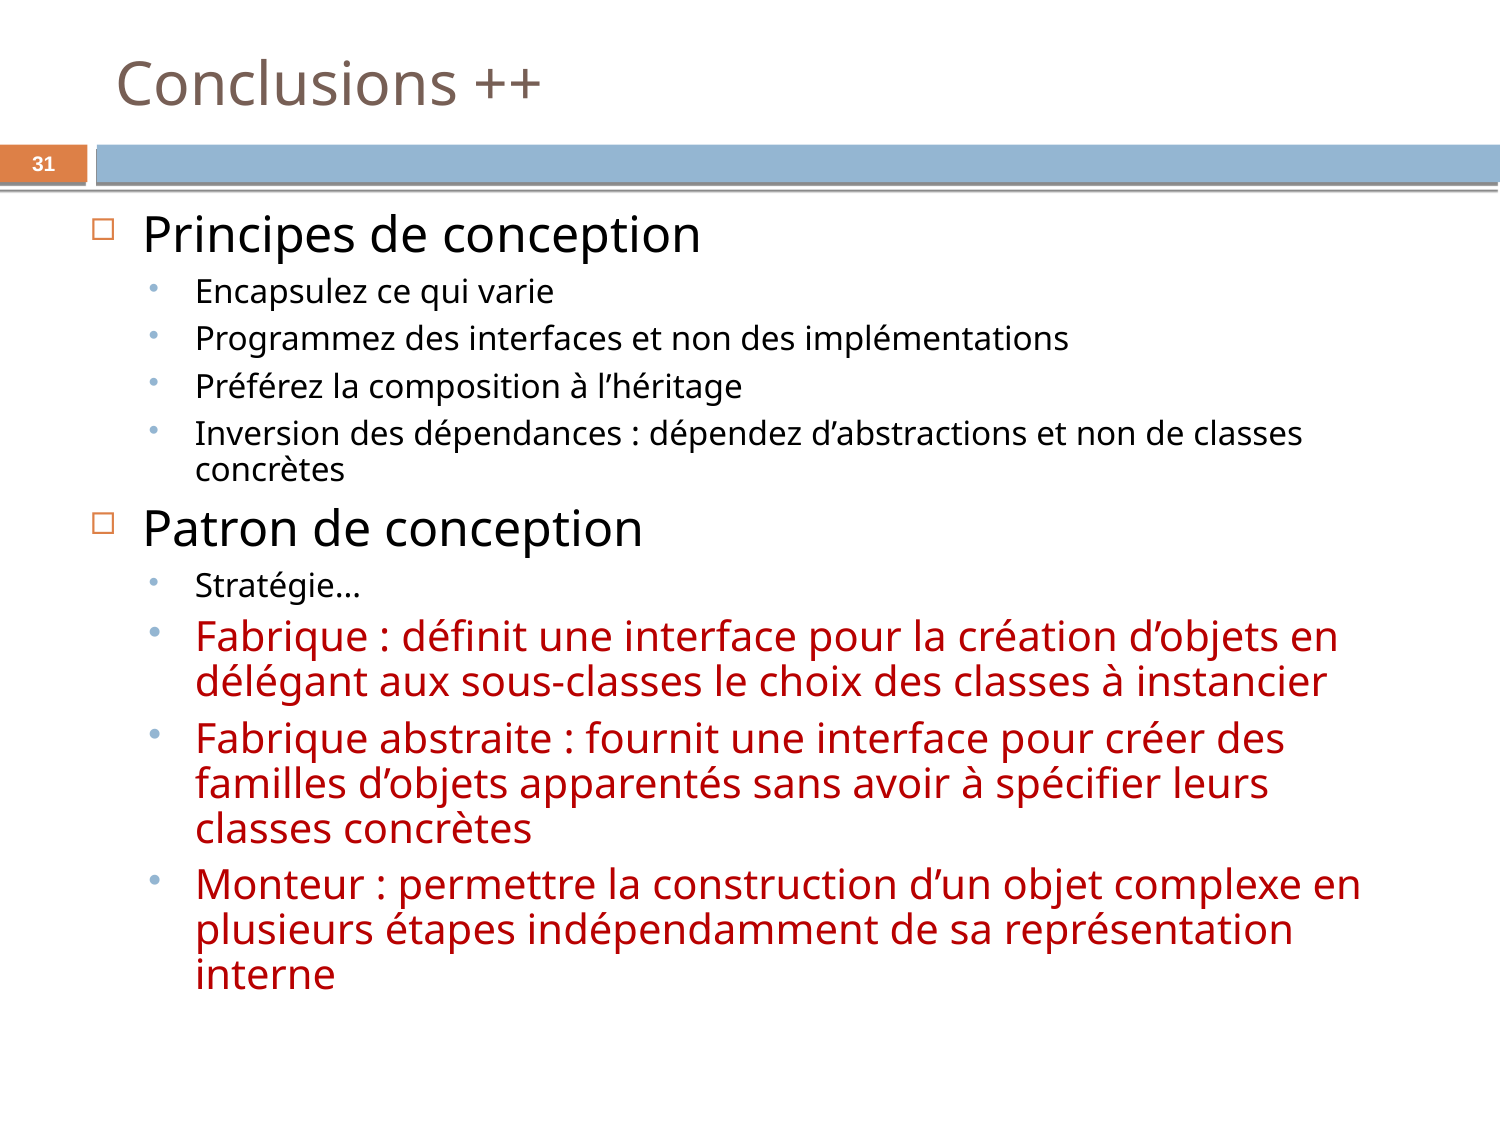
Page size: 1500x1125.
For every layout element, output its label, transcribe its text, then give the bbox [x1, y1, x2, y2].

list Principes de conception Encapsulez ce qui varie Programmez des interfaces et non des implémentations Préférez la composition à l’héritage Inversion des dépendances : dépendez d’abstractions et non de classes concrètes Patron de conception Stratégie… Fabrique : définit une interface pour la création d’objets en délégant aux sous-classes le choix des classes à instancier Fabrique abstraite : fournit une interface pour créer des familles d’objets apparentés sans avoir à spécifier leurs classes concrètes Monteur : permettre la construction d’un objet complexe en plusieurs étapes indépendamment de sa représentation interne [75, 201, 1425, 1125]
title Conclusions ++ [100, 37, 1438, 126]
slide_number <numéro> [0, 143, 88, 184]
